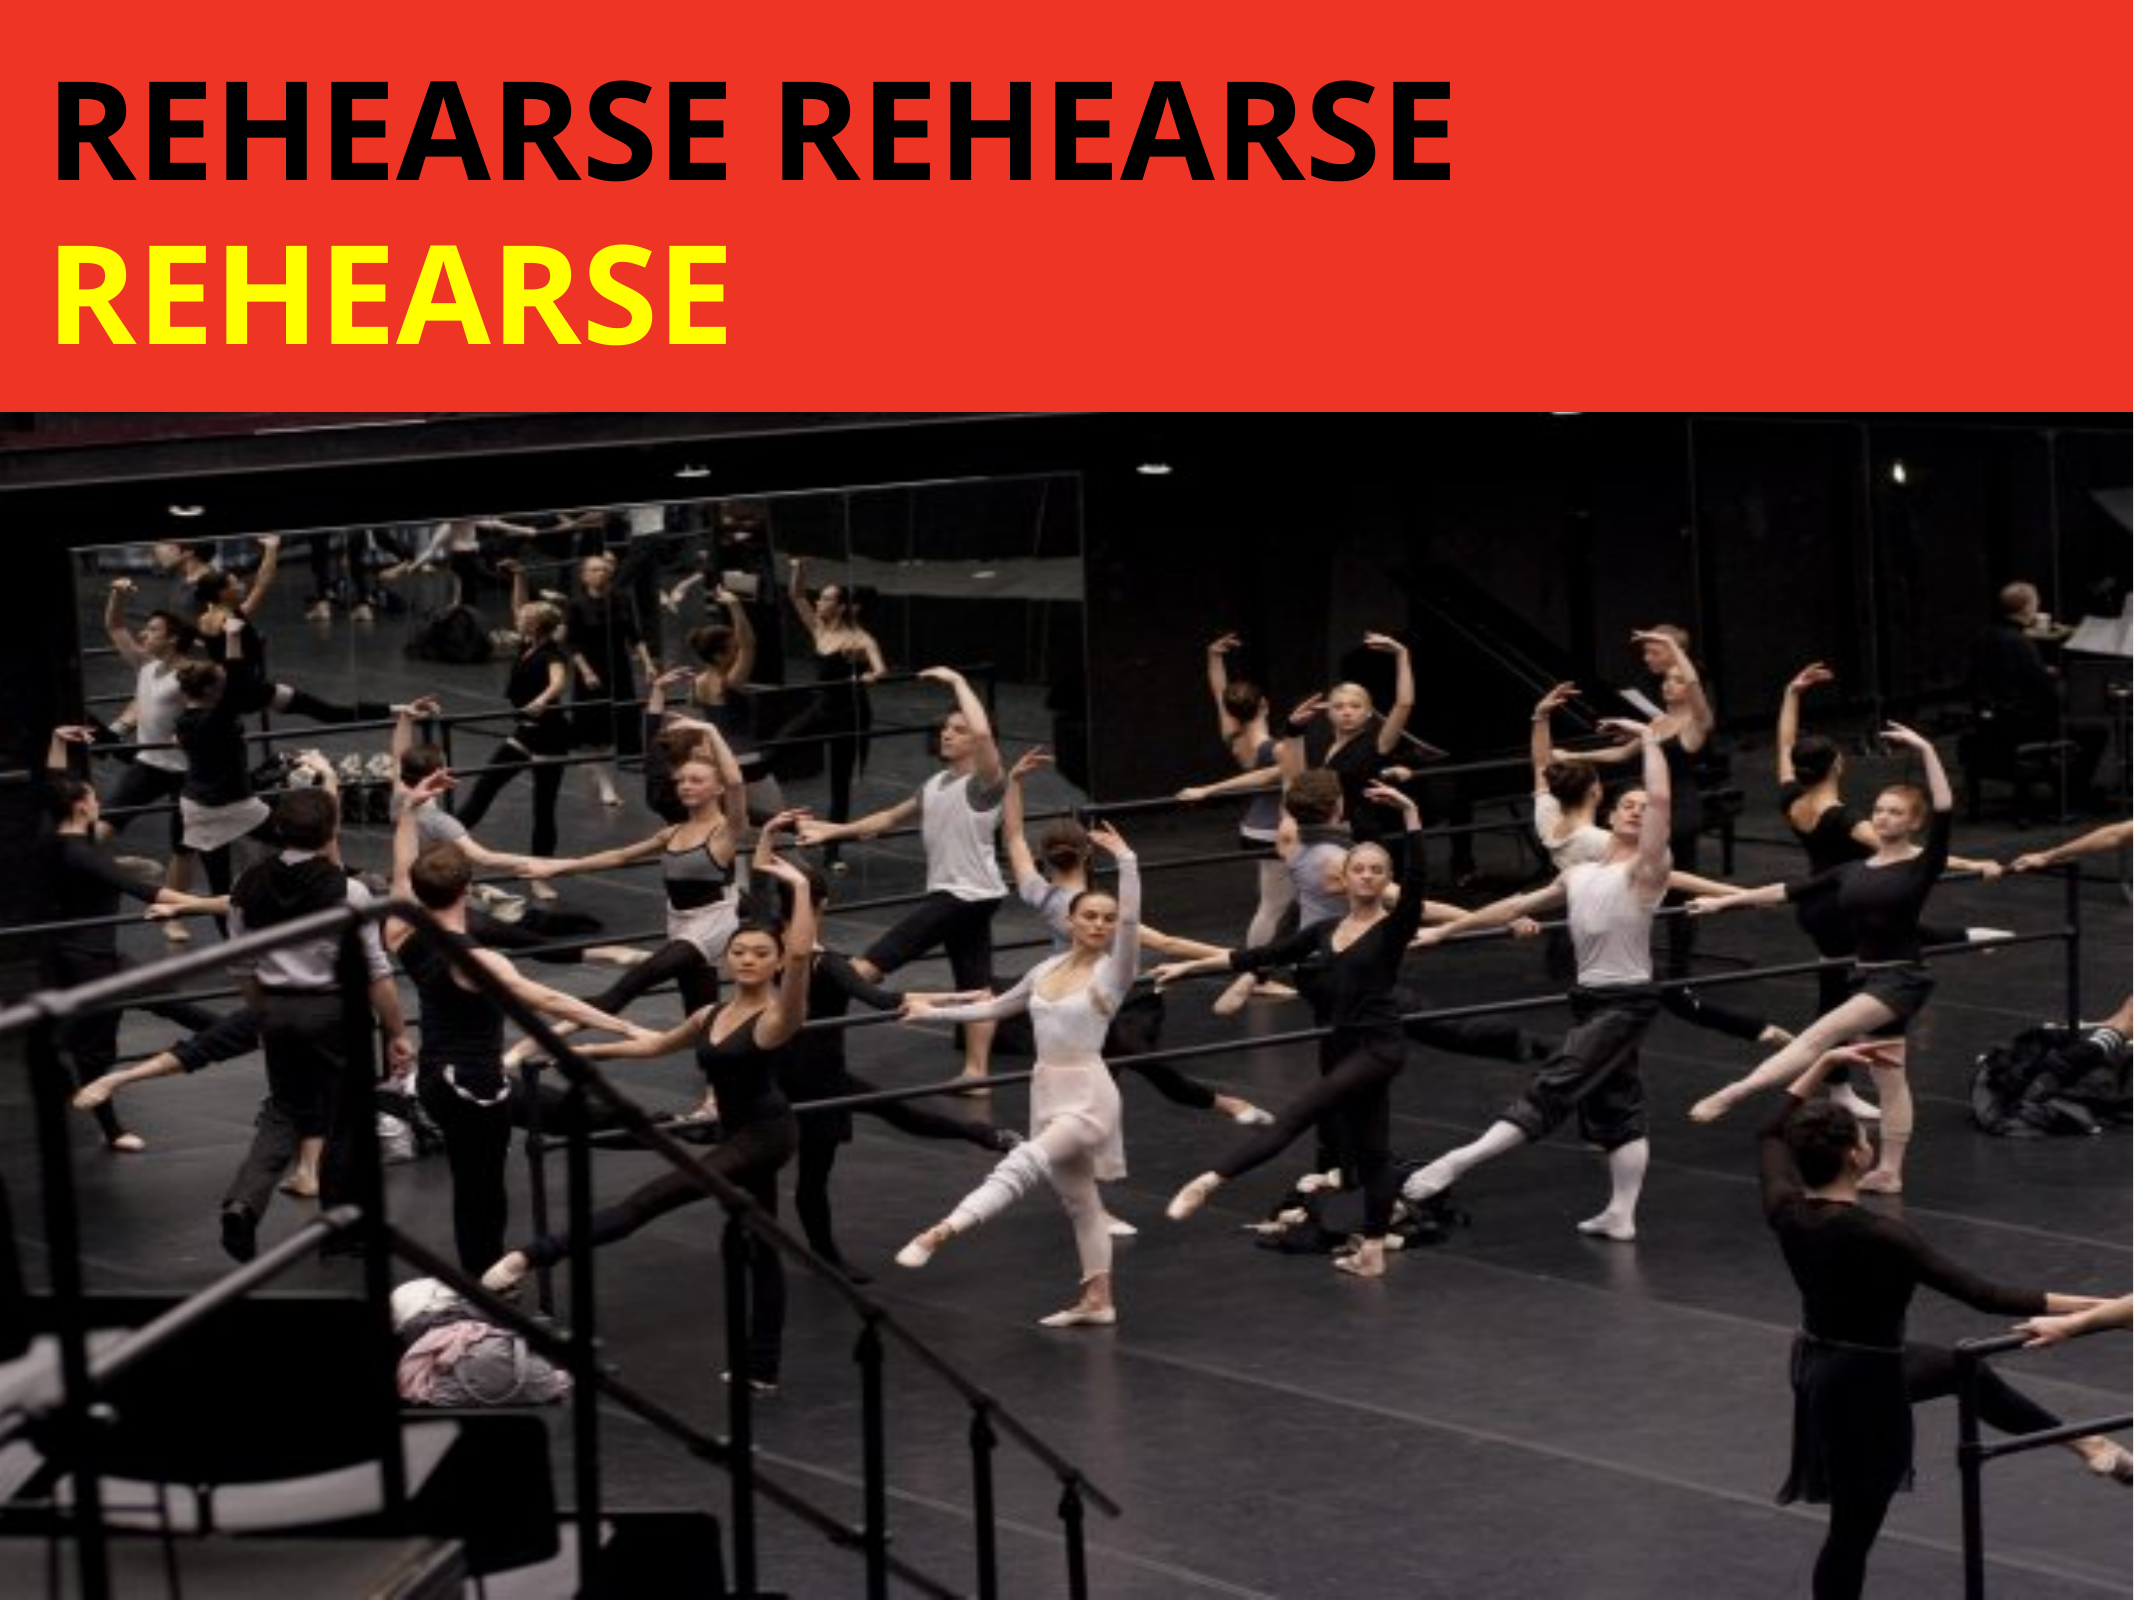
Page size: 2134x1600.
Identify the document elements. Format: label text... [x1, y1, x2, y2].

text_box REHEARSE REHEARSE REHEARSE [37, 42, 2129, 412]
picture [0, 412, 2134, 1600]
